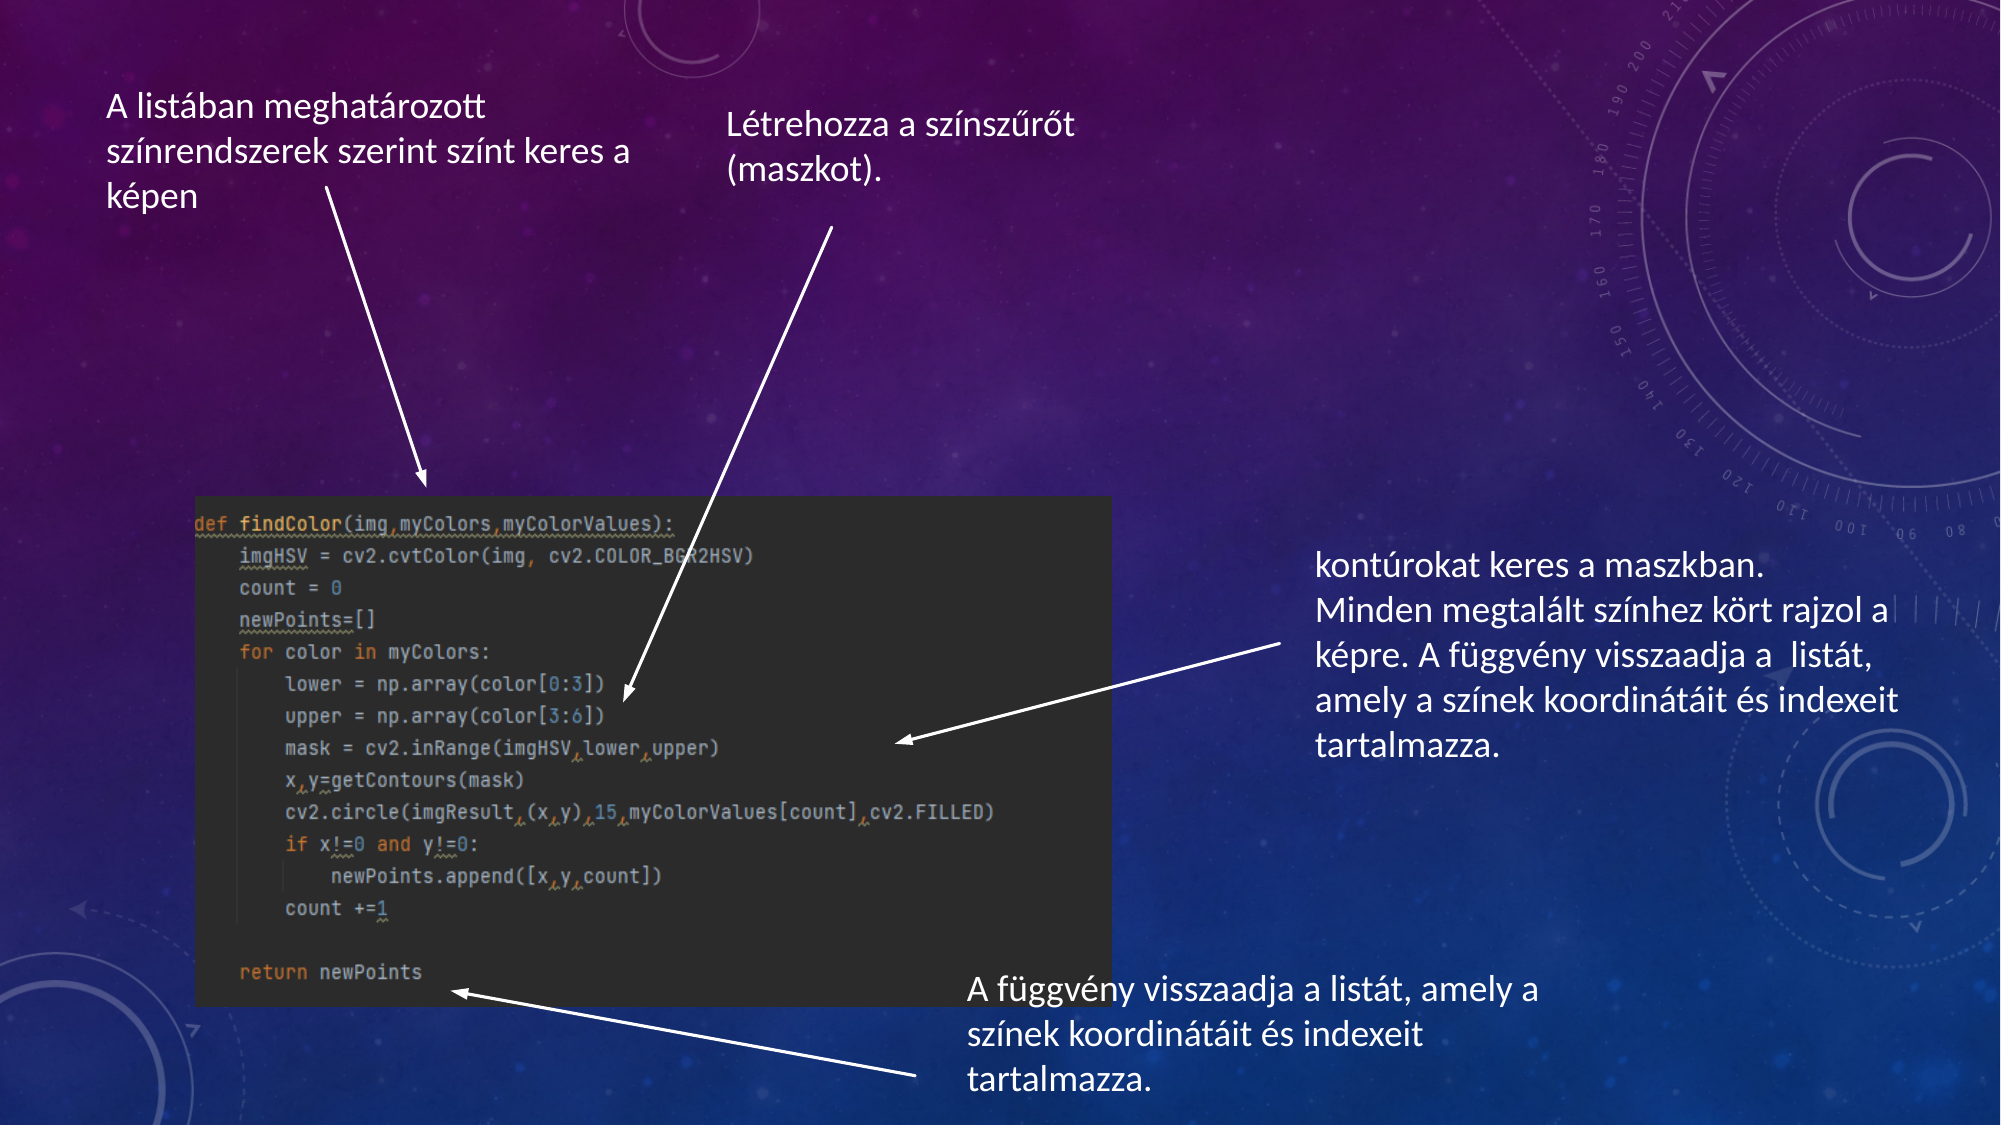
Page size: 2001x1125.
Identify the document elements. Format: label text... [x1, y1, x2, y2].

text_box A függvény visszaadja a listát, amely a színek koordinátáit és indexeit tartalmazza. [951, 956, 1618, 1109]
text_box Létrehozza a színszűrőt (maszkot). [710, 91, 1174, 198]
text_box A listában meghatározott színrendszerek szerint színt keres a képen [91, 73, 680, 225]
picture [195, 496, 1112, 1007]
text_box kontúrokat keres a maszkban. Minden megtalált színhez kört rajzol a képre. A függvény visszaadja a listát, amely a színek koordinátáit és indexeit tartalmazza. [1300, 532, 1936, 775]
